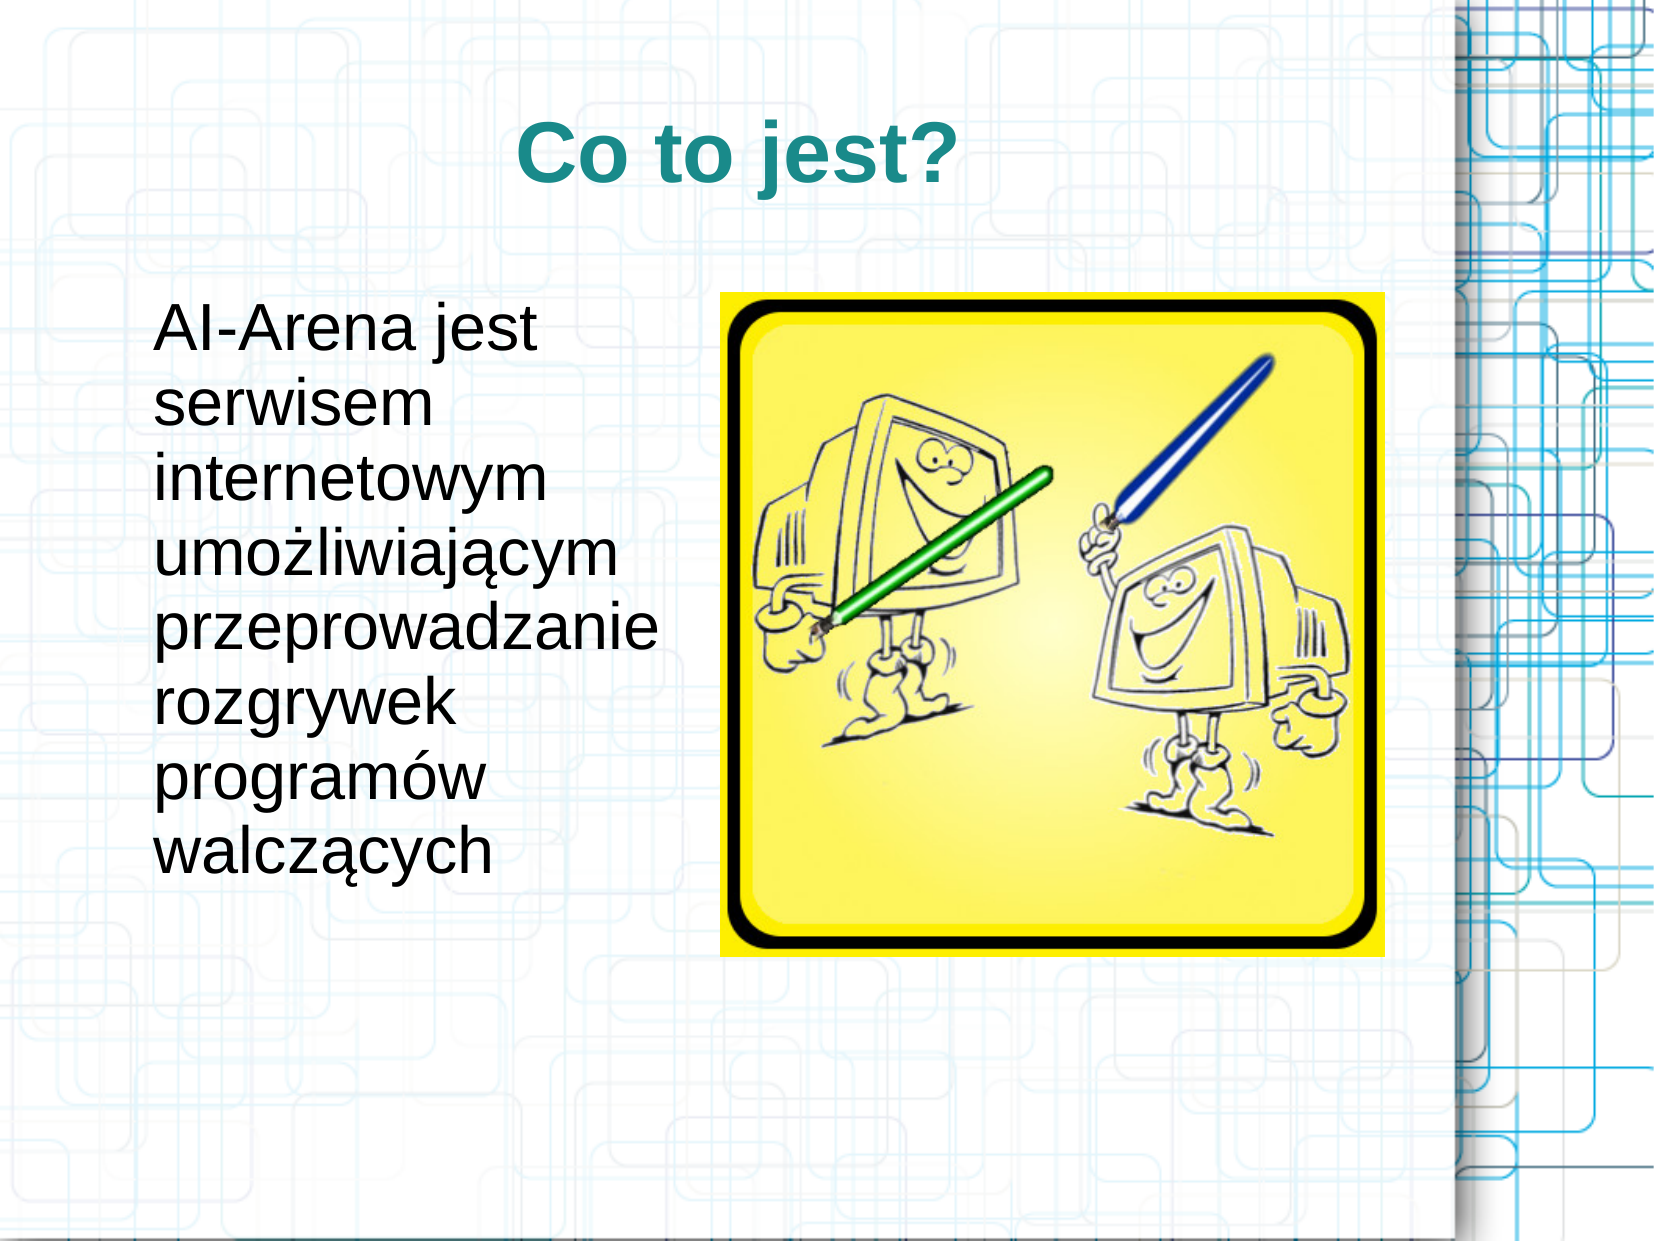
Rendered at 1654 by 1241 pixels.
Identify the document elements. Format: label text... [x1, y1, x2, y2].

picture [0, 0, 1654, 1241]
list AI-Arena jest serwisem internetowym umożliwiającym przeprowadzanie rozgrywek programów walczących [82, 290, 733, 1241]
title Co to jest? [59, 49, 1418, 257]
